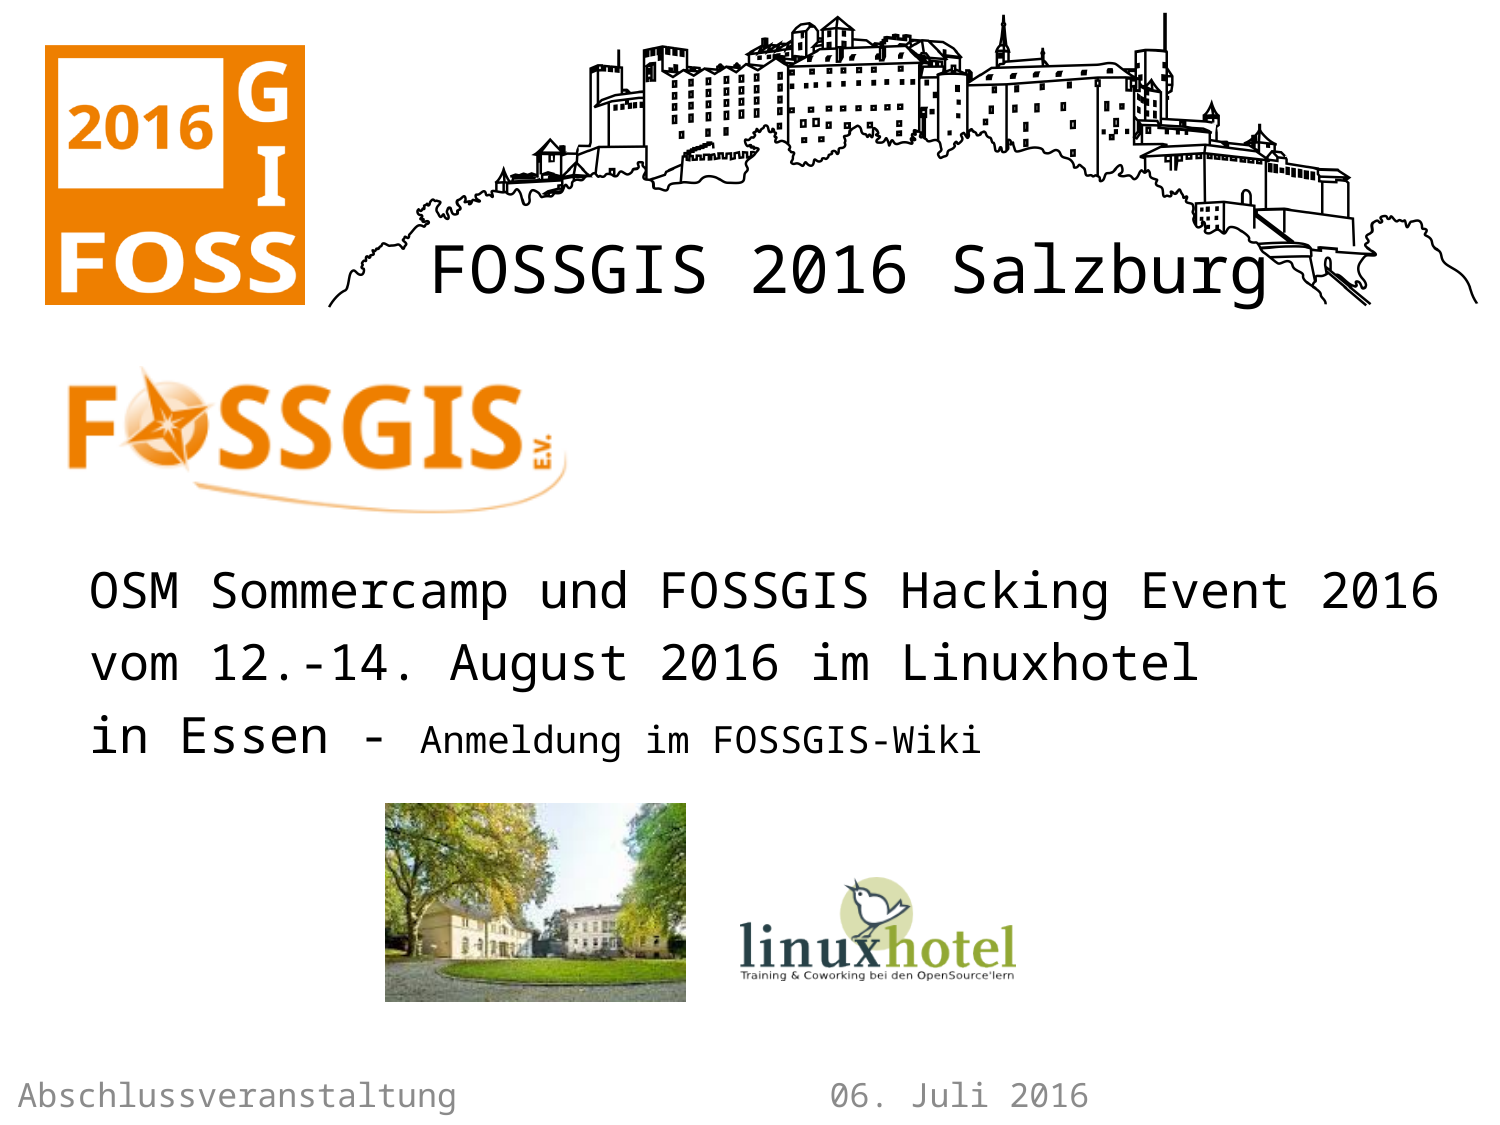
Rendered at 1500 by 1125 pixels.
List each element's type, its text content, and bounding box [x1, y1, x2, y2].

title FOSSGIS 2016 Salzburg [300, 196, 1399, 339]
subtitle Abschlussveranstaltung 06. Juli 2016 [2, 1046, 1500, 1125]
picture [385, 803, 686, 1002]
picture [45, 45, 305, 306]
text_box OSM Sommercamp und FOSSGIS Hacking Event 2016 vom 12.-14. August 2016 im Linuxhotel in Essen - Anmeldung im FOSSGIS-Wiki [74, 550, 1485, 771]
picture [327, 12, 1500, 327]
picture [740, 877, 1016, 981]
picture [59, 366, 583, 532]
